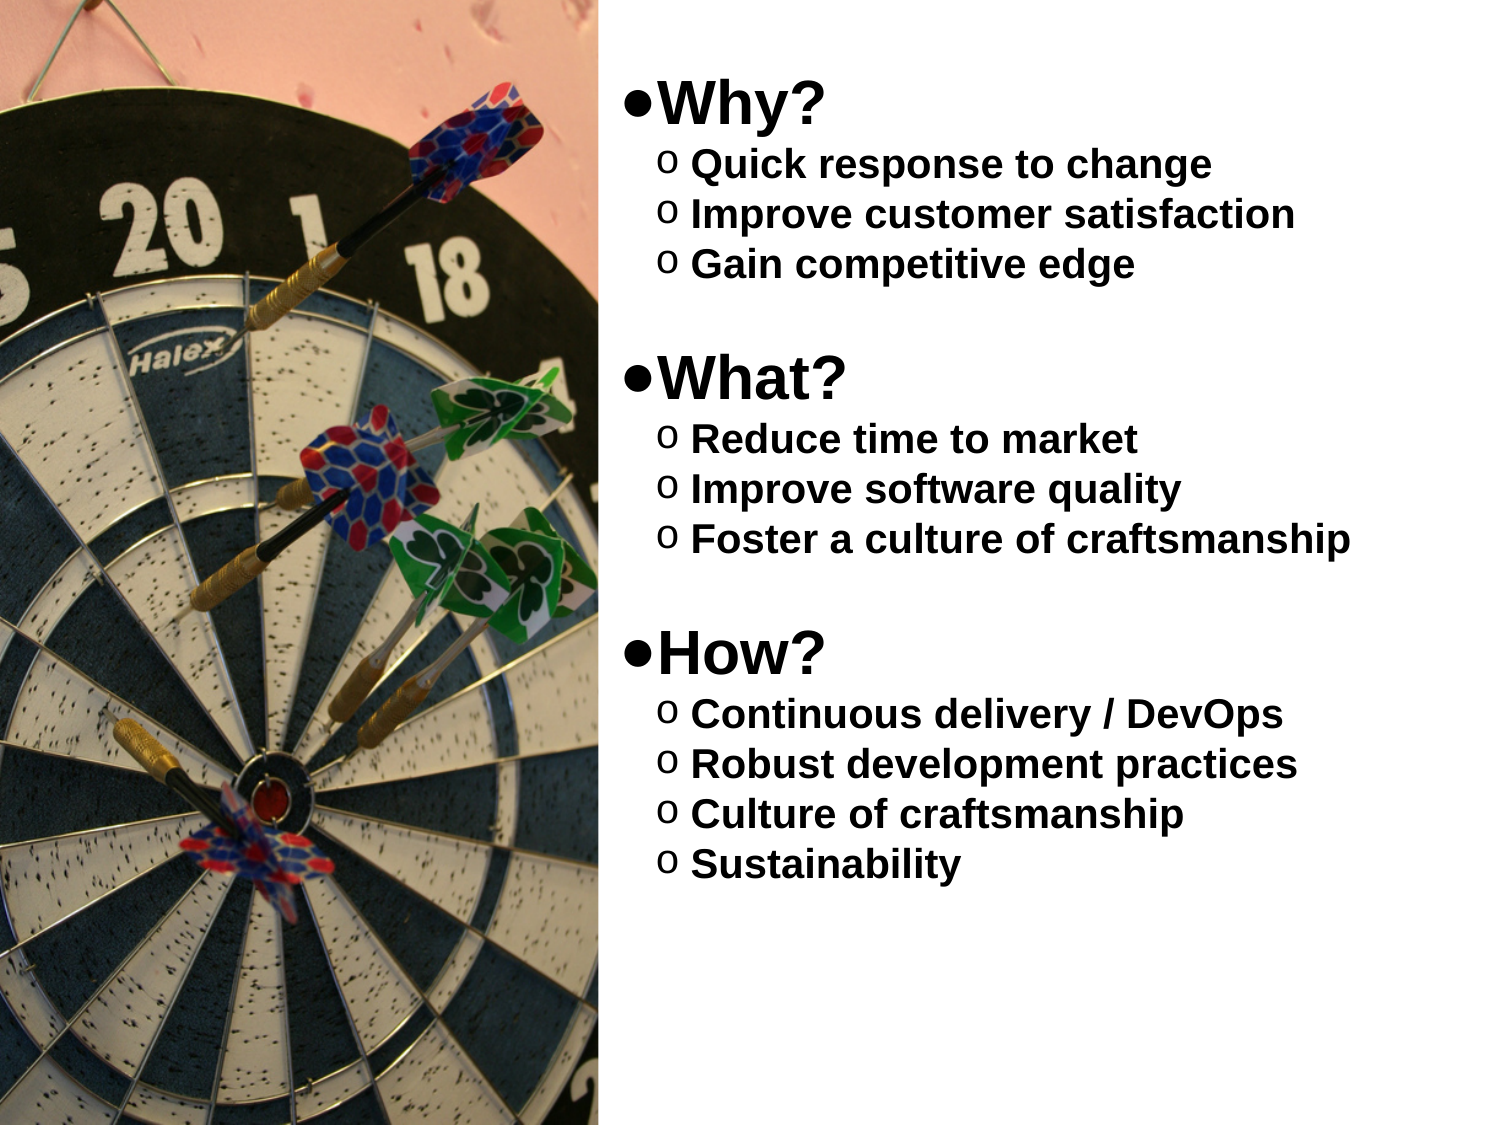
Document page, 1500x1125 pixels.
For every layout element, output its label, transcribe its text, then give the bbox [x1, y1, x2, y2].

text_box Why? Quick response to change Improve customer satisfaction Gain competitive edge What? Reduce time to market Improve software quality Foster a culture of craftsmanship How? Continuous delivery / DevOps Robust development practices Culture of craftsmanship Sustainability [605, 47, 1500, 1081]
picture [0, 0, 599, 1125]
